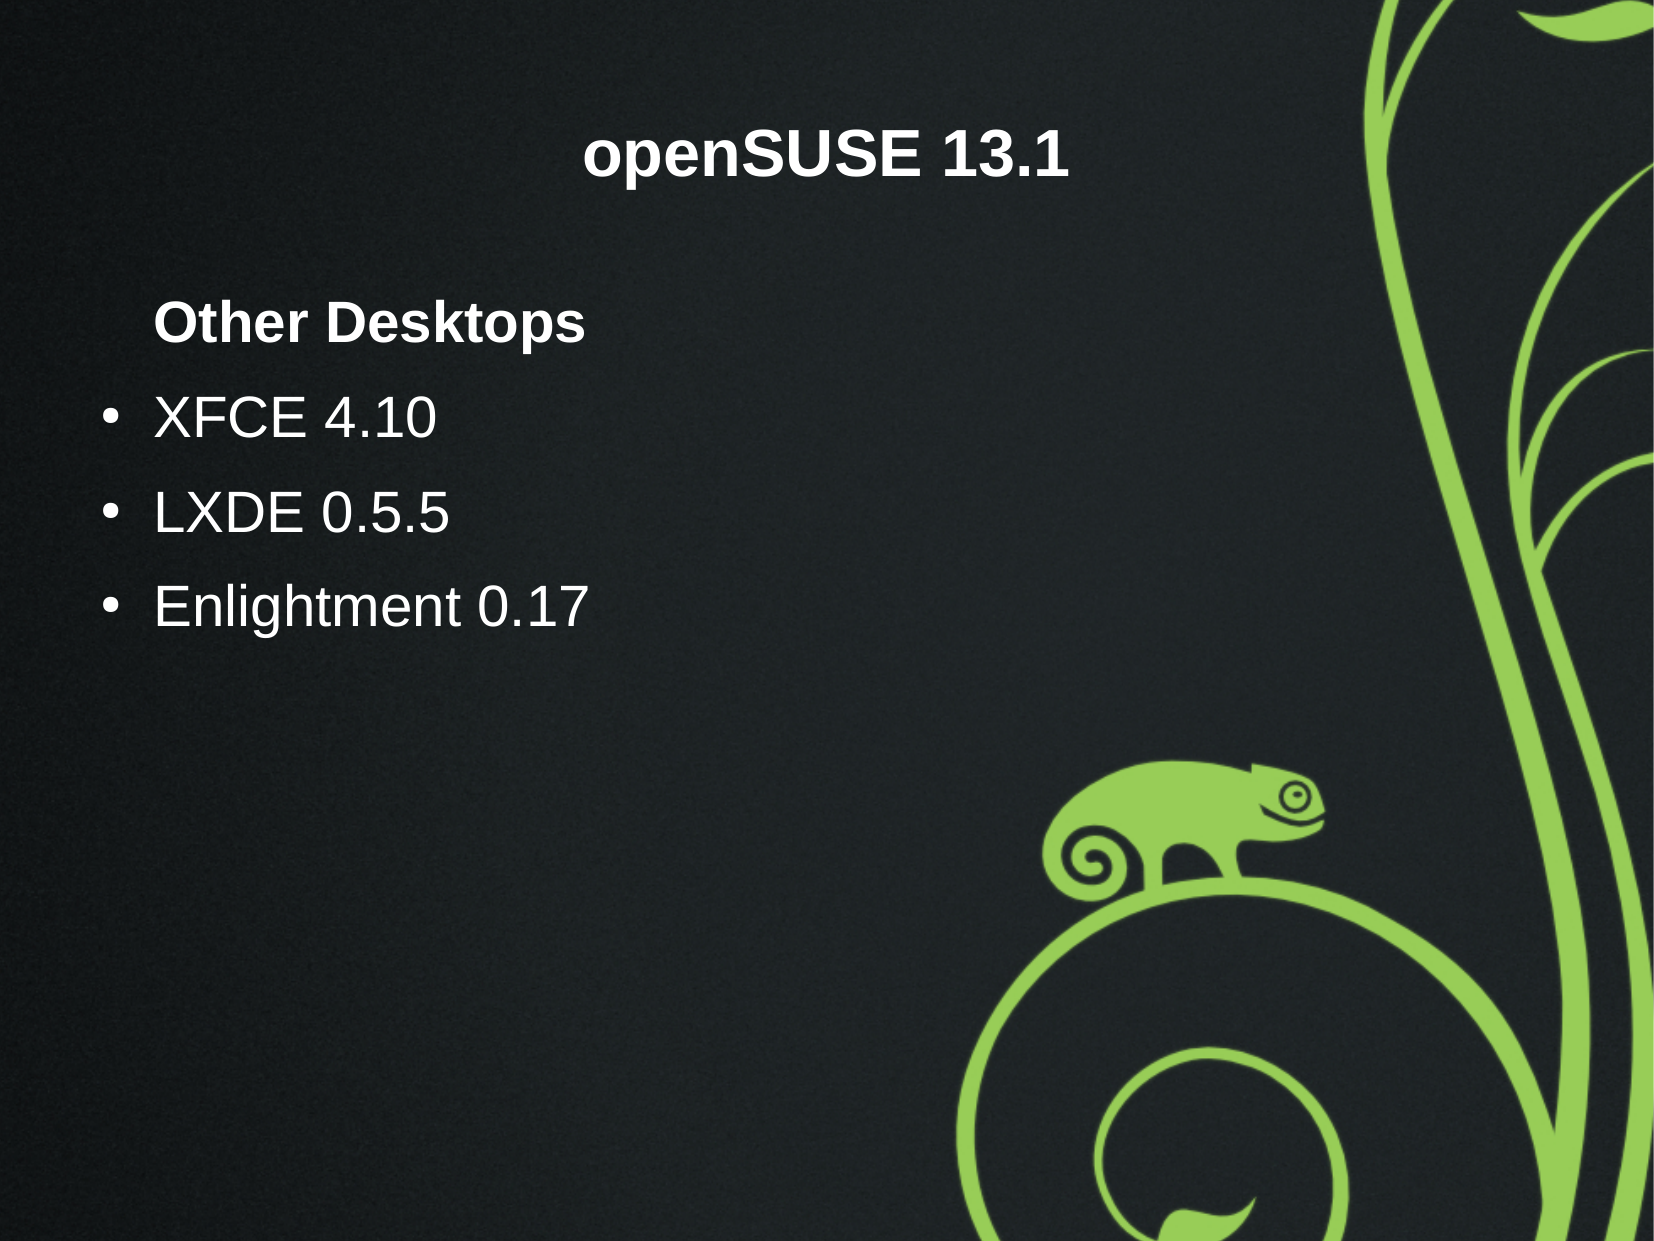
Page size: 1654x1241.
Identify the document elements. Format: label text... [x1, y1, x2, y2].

picture [0, 0, 1654, 1241]
title openSUSE 13.1 [82, 49, 1571, 257]
list Other Desktops XFCE 4.10 LXDE 0.5.5 Enlightment 0.17 [82, 290, 1538, 1010]
